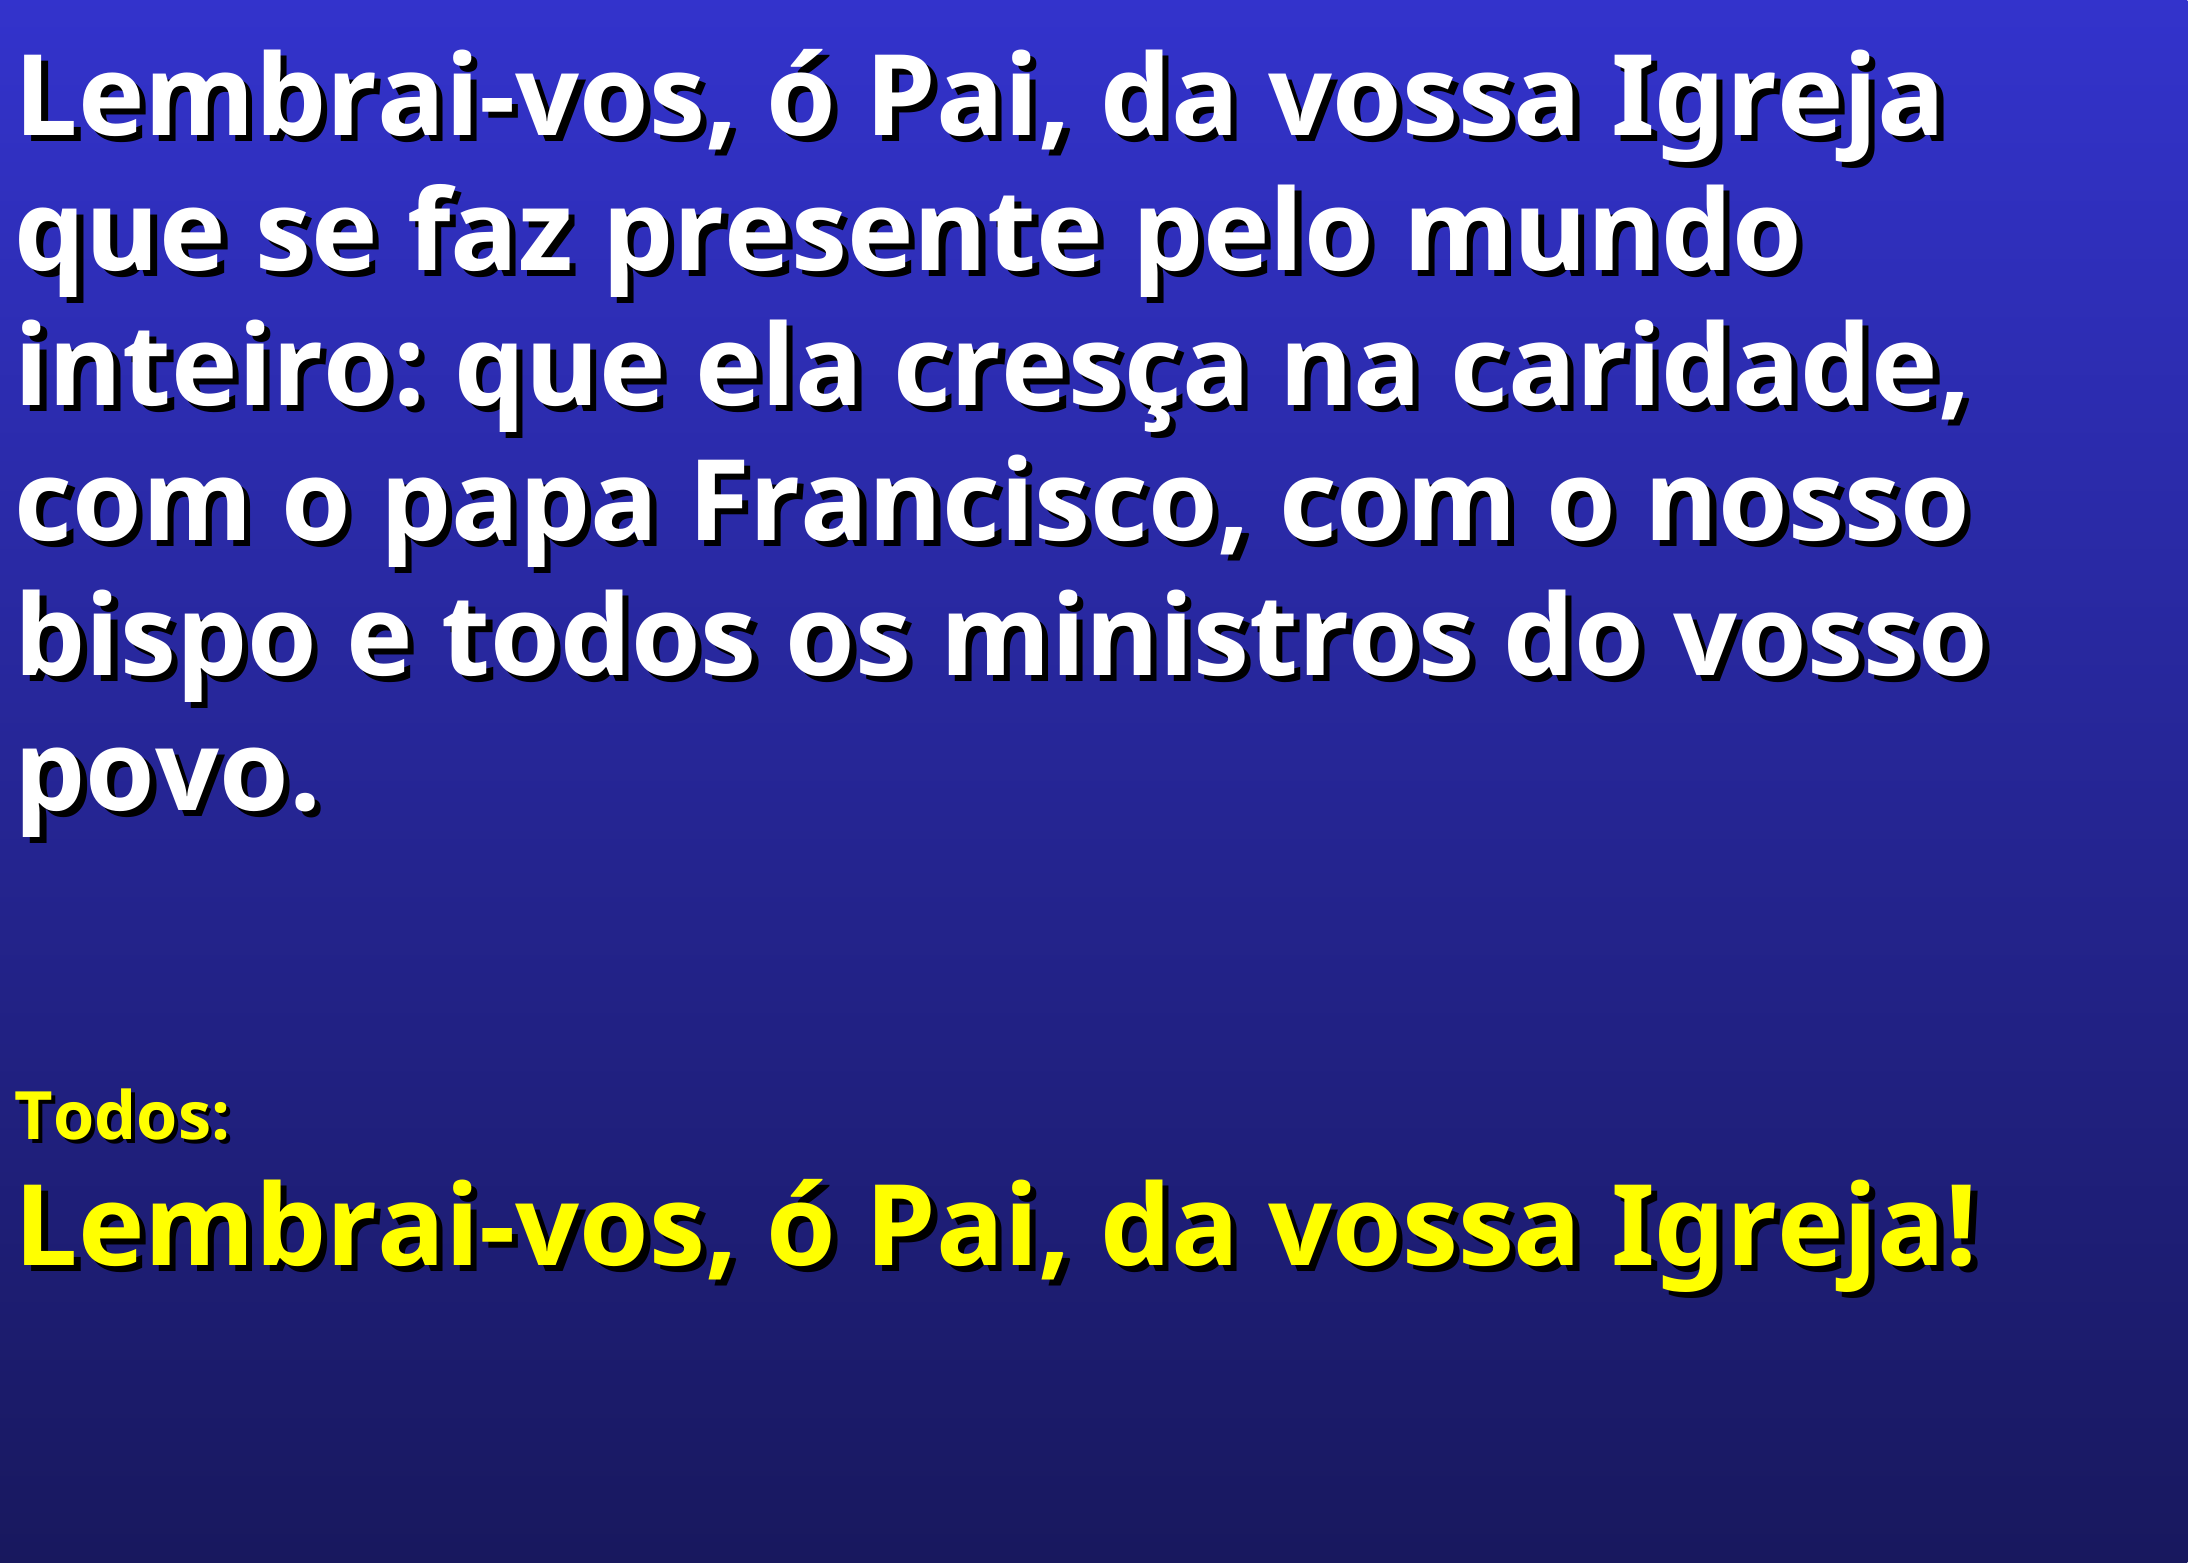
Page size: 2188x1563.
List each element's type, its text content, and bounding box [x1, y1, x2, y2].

text_box Lembrai-vos, ó Pai, da vossa Igreja que se faz presente pelo mundo inteiro: que ela cresça na caridade, com o papa Francisco, com o nosso bispo e todos os ministros do vosso povo. Todos: Lembrai-vos, ó Pai, da vossa Igreja! [0, 15, 2188, 1431]
